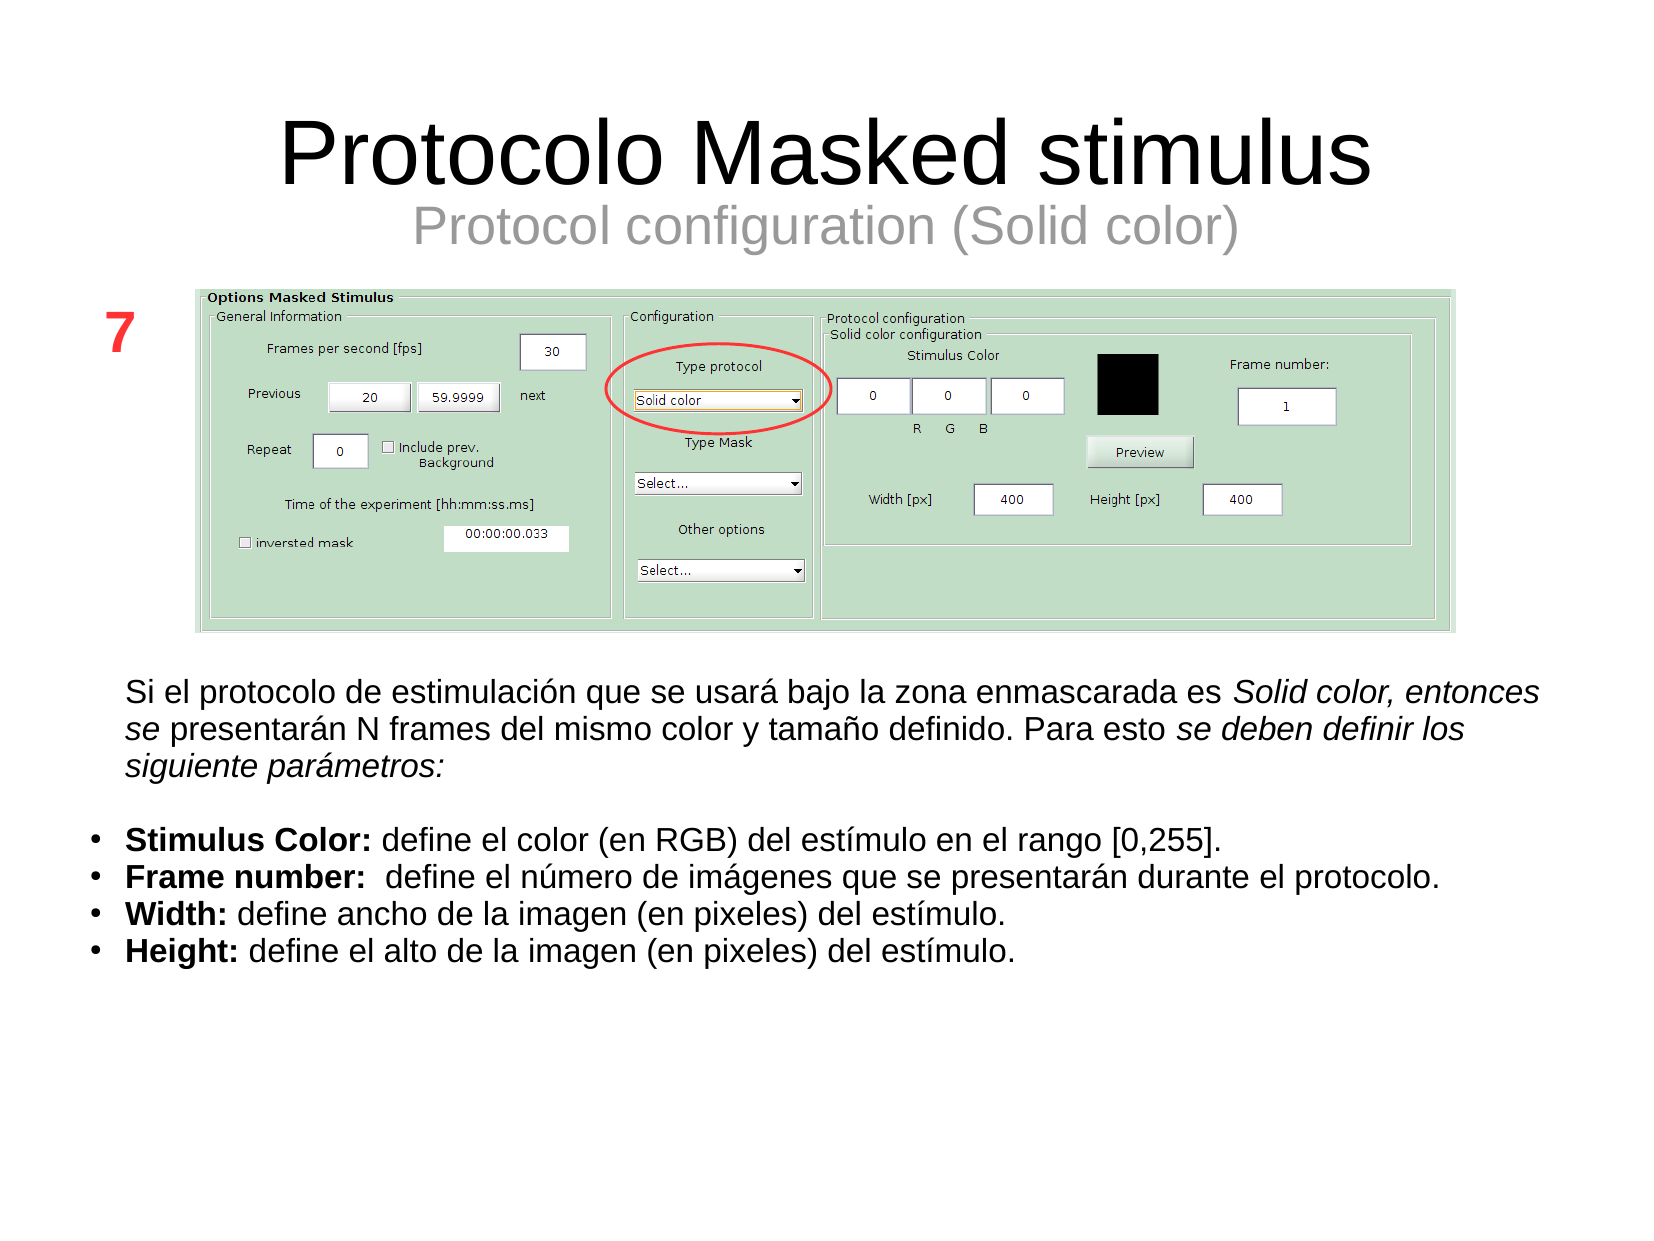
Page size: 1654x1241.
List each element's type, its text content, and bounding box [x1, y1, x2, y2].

picture [195, 289, 1456, 634]
text_box 7 [90, 292, 151, 373]
title Protocol configuration (Solid color) [82, 195, 1571, 257]
text_box Si el protocolo de estimulación que se usará bajo la zona enmascarada es Solid color, entonces se presentarán N frames del mismo color y tamaño definido. Para esto se deben definir los siguiente parámetros: Stimulus Color: define el color (en RGB) del estímulo en el rango [0,255]. Frame number: define el número de imágenes que se presentarán durante el protocolo. Width: define ancho de la imagen (en pixeles) del estímulo. Height: define el alto de la imagen (en pixeles) del estímulo. [75, 665, 1571, 981]
title Protocolo Masked stimulus [82, 49, 1571, 195]
